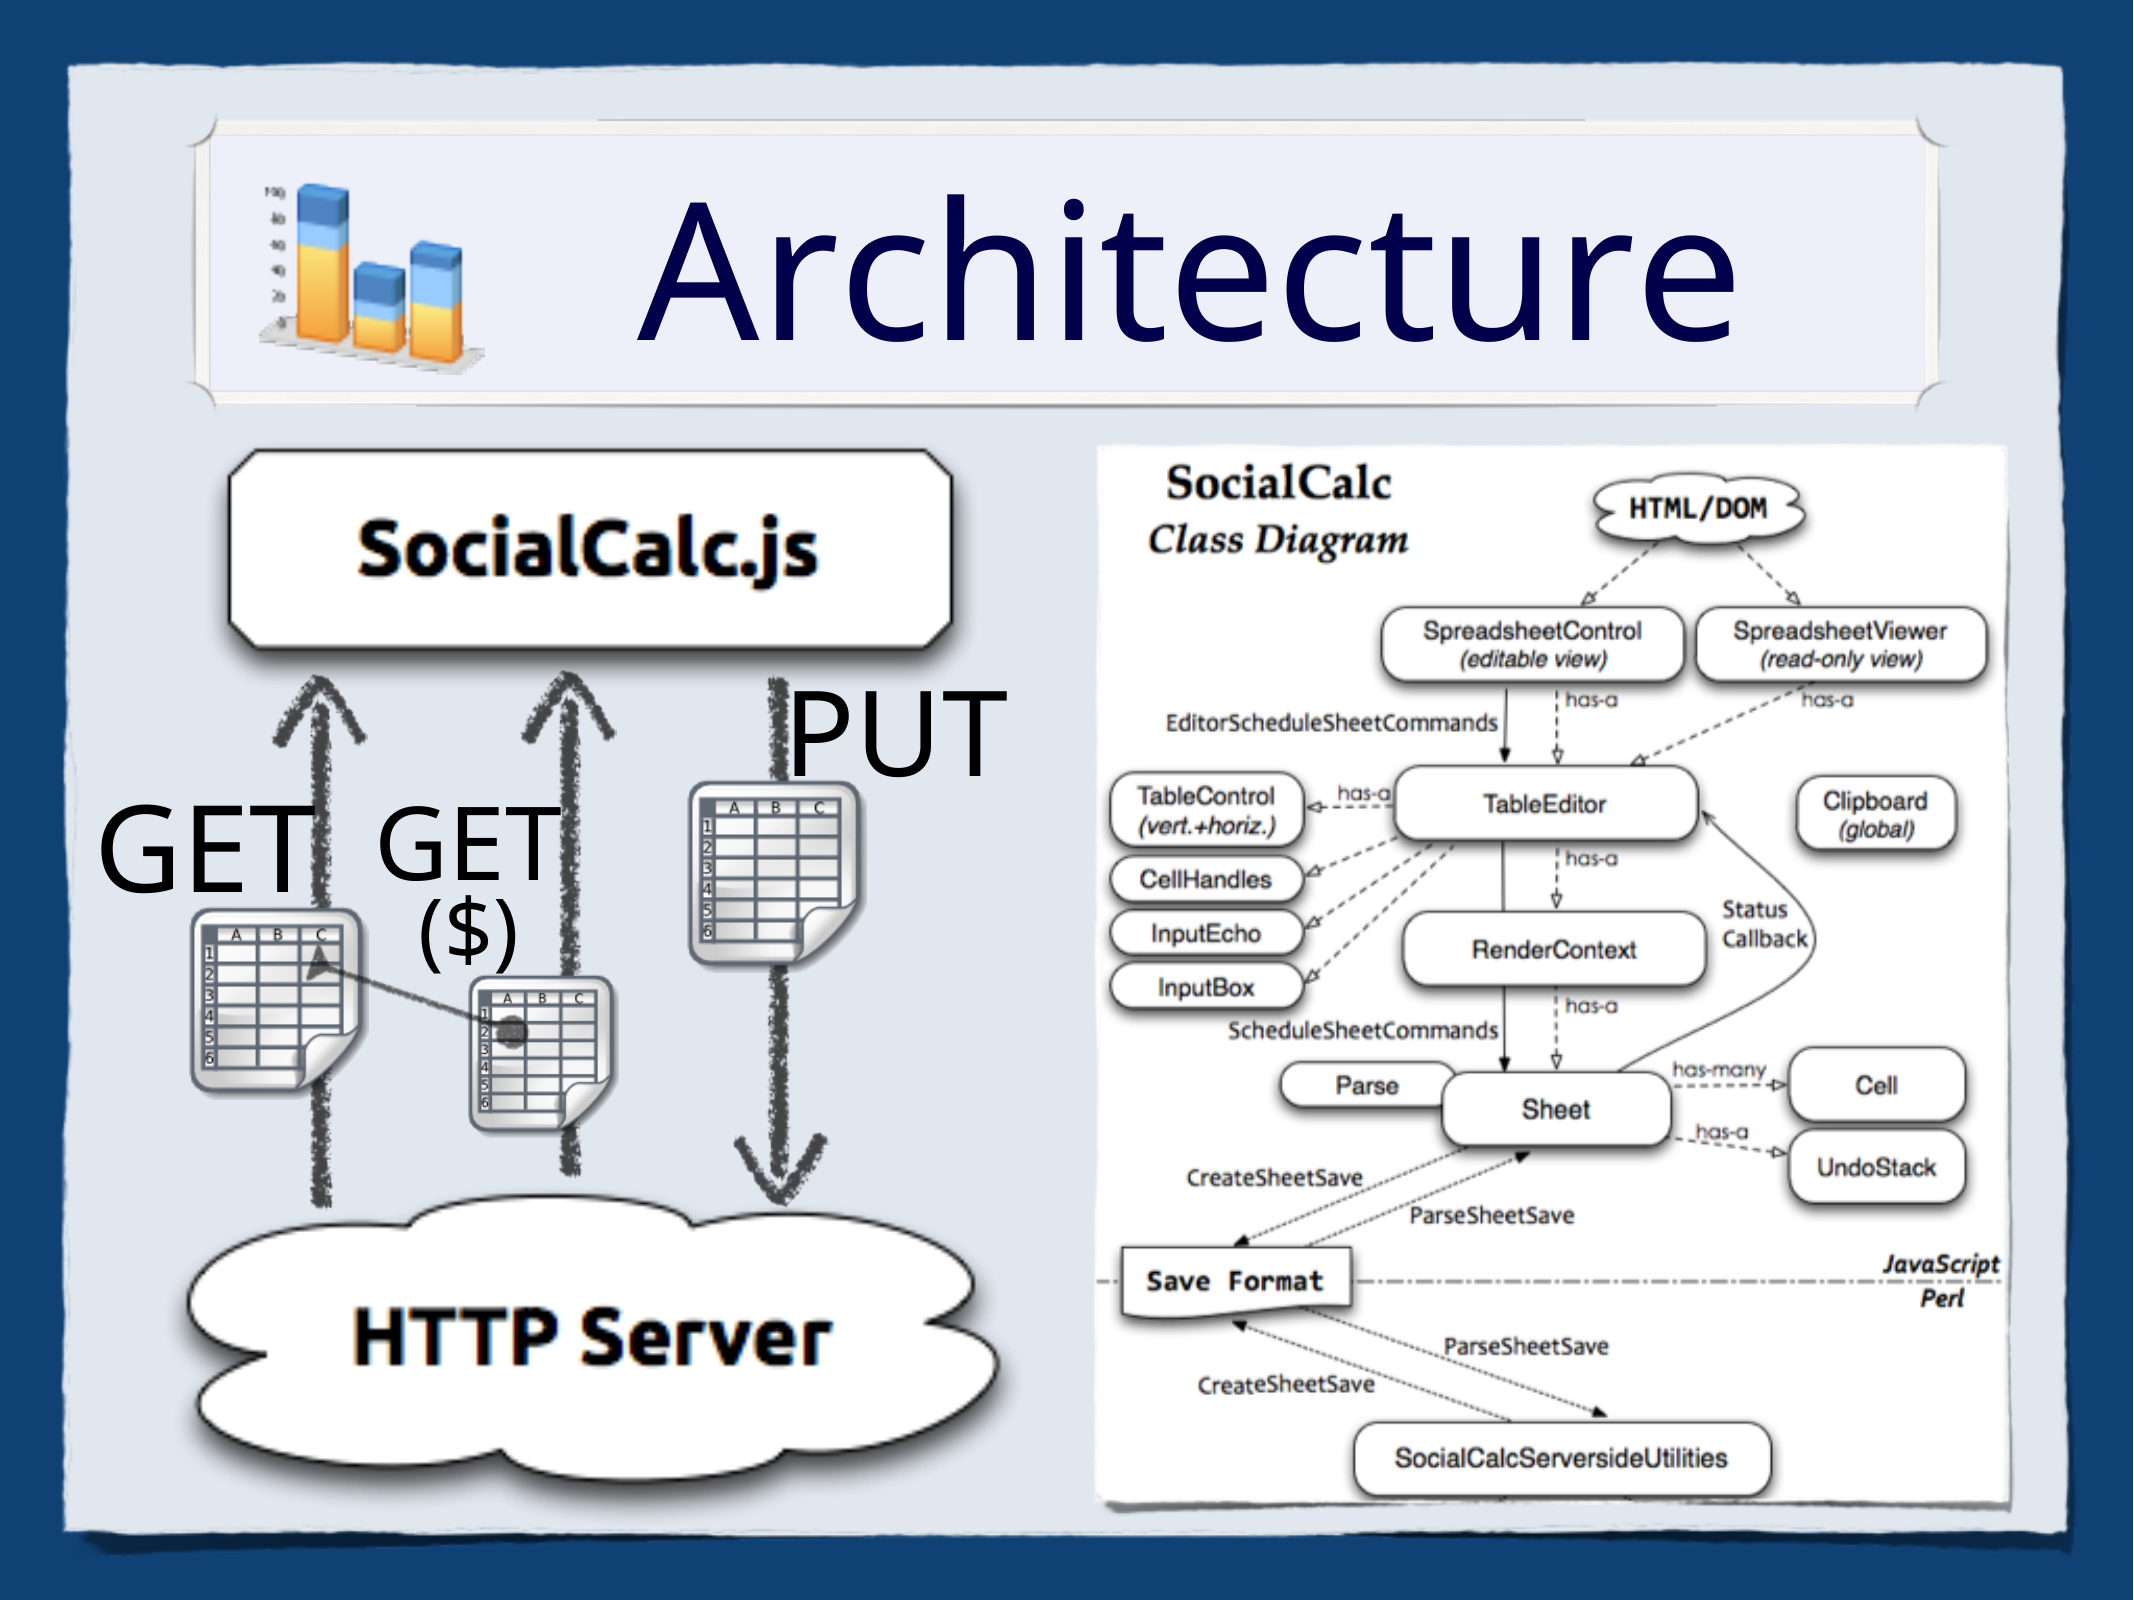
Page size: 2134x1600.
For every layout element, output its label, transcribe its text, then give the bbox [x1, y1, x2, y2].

text_box ($) [457, 909, 466, 924]
text_box GET [82, 774, 329, 913]
text_box GET [345, 780, 592, 875]
text_box PUT [772, 661, 1019, 797]
text_box ($) [471, 934, 481, 944]
text_box ($) [345, 875, 592, 978]
picture [54, 52, 2078, 1559]
